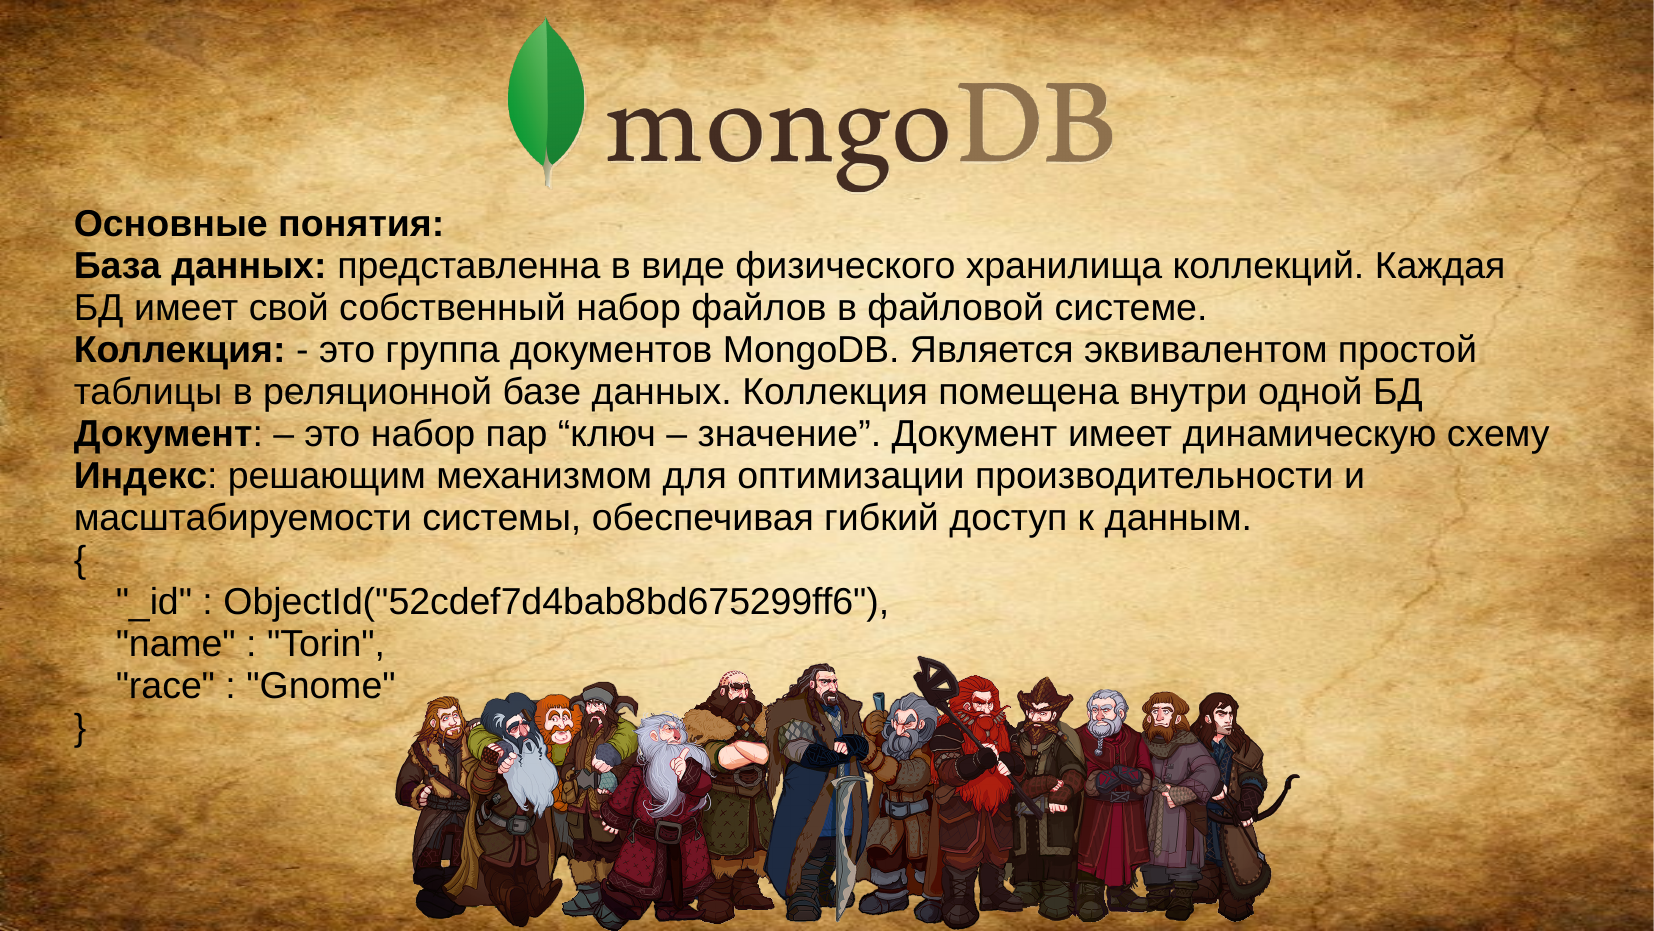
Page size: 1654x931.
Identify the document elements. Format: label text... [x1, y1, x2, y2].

text_box Основные понятия: База данных: представленна в виде физического хранилища коллекций. Каждая БД имеет свой собственный набор файлов в файловой системе. Коллекция: - это группа документов MongoDB. Является эквивалентом простой таблицы в реляционной базе данных. Коллекция помещена внутри одной БД Документ: – это набор пар “ключ – значение”. Документ имеет динамическую схему Индекс: решающим механизмом для оптимизации производительности и масштабируемости системы, обеспечивая гибкий доступ к данным. { "_id" : ObjectId("52cdef7d4bab8bd675299ff6"), "name" : "Torin", "race" : "Gnome" } [59, 194, 1571, 756]
picture [0, 0, 1654, 931]
